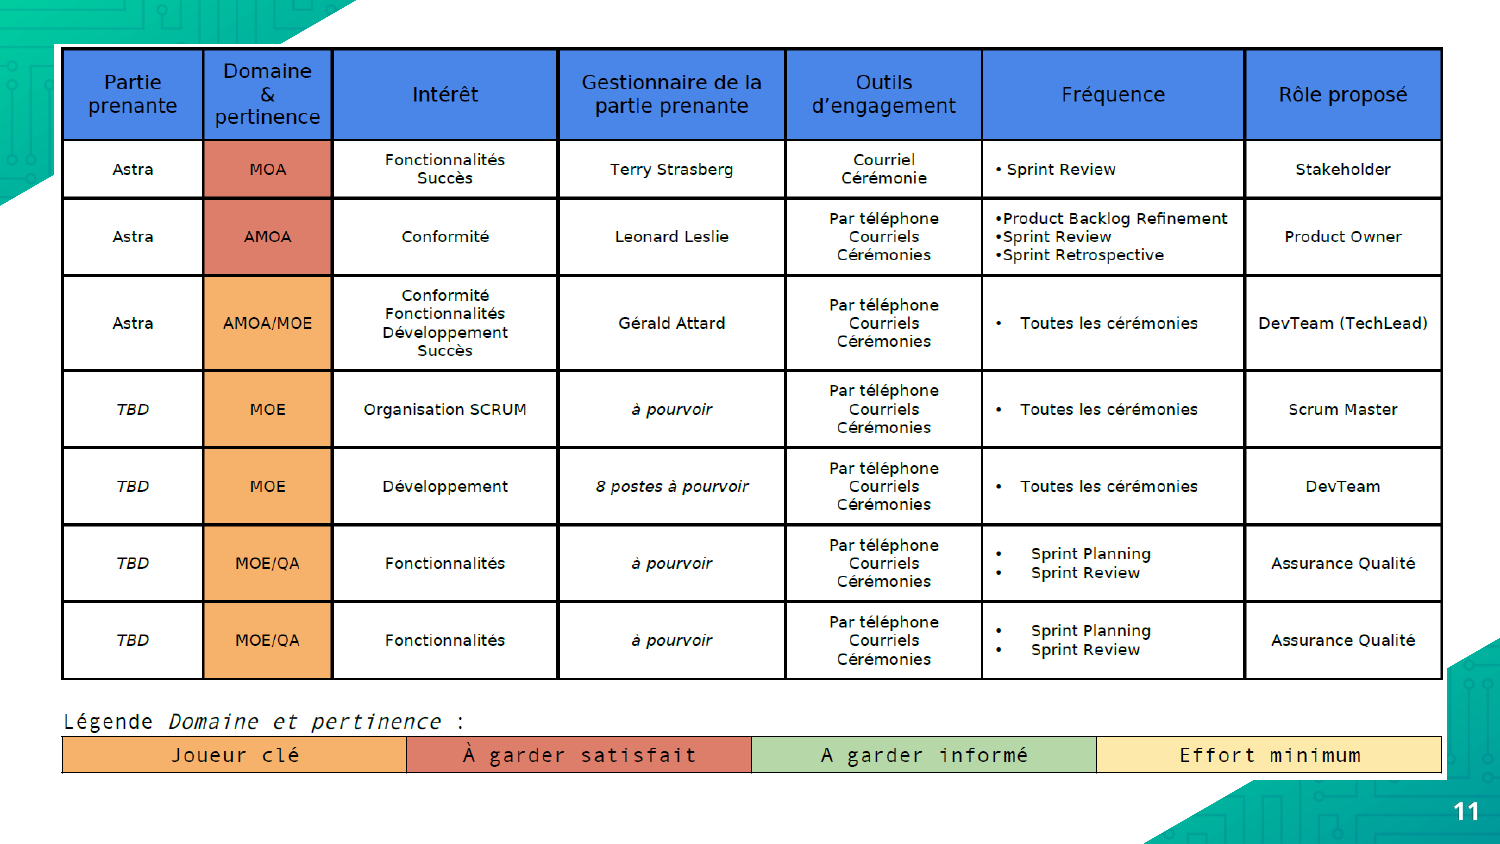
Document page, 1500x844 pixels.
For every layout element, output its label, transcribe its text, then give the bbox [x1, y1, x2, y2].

picture [54, 44, 1447, 780]
slide_number <numéro> [1391, 779, 1482, 844]
